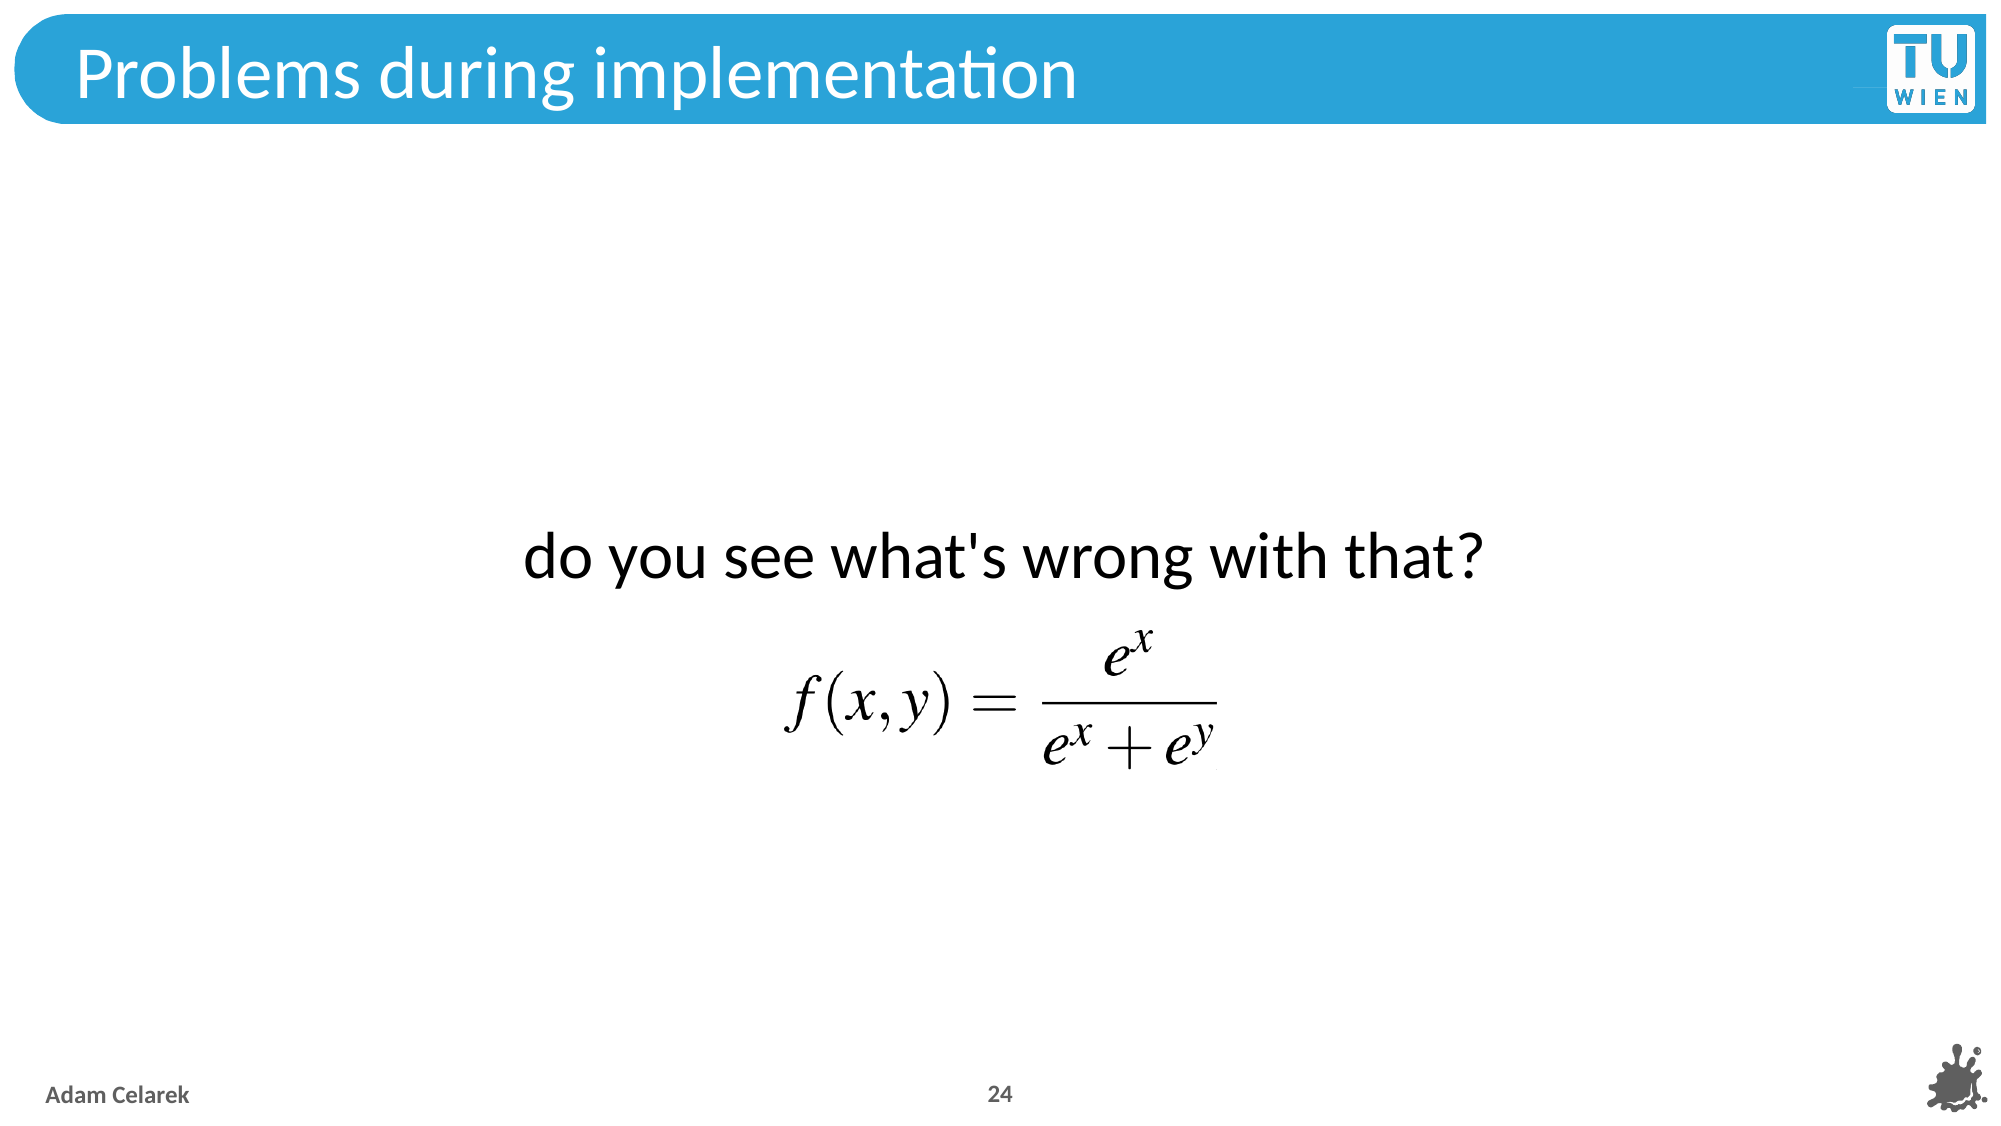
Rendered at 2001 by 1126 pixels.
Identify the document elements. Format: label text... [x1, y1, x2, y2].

slide_number <number> [882, 1067, 1119, 1118]
picture [784, 630, 1217, 770]
footer Adam Celarek [25, 1068, 837, 1118]
list do you see what's wrong with that? [25, 148, 1985, 1048]
title Problems during implementation [55, 6, 1854, 132]
picture [1887, 25, 1975, 113]
